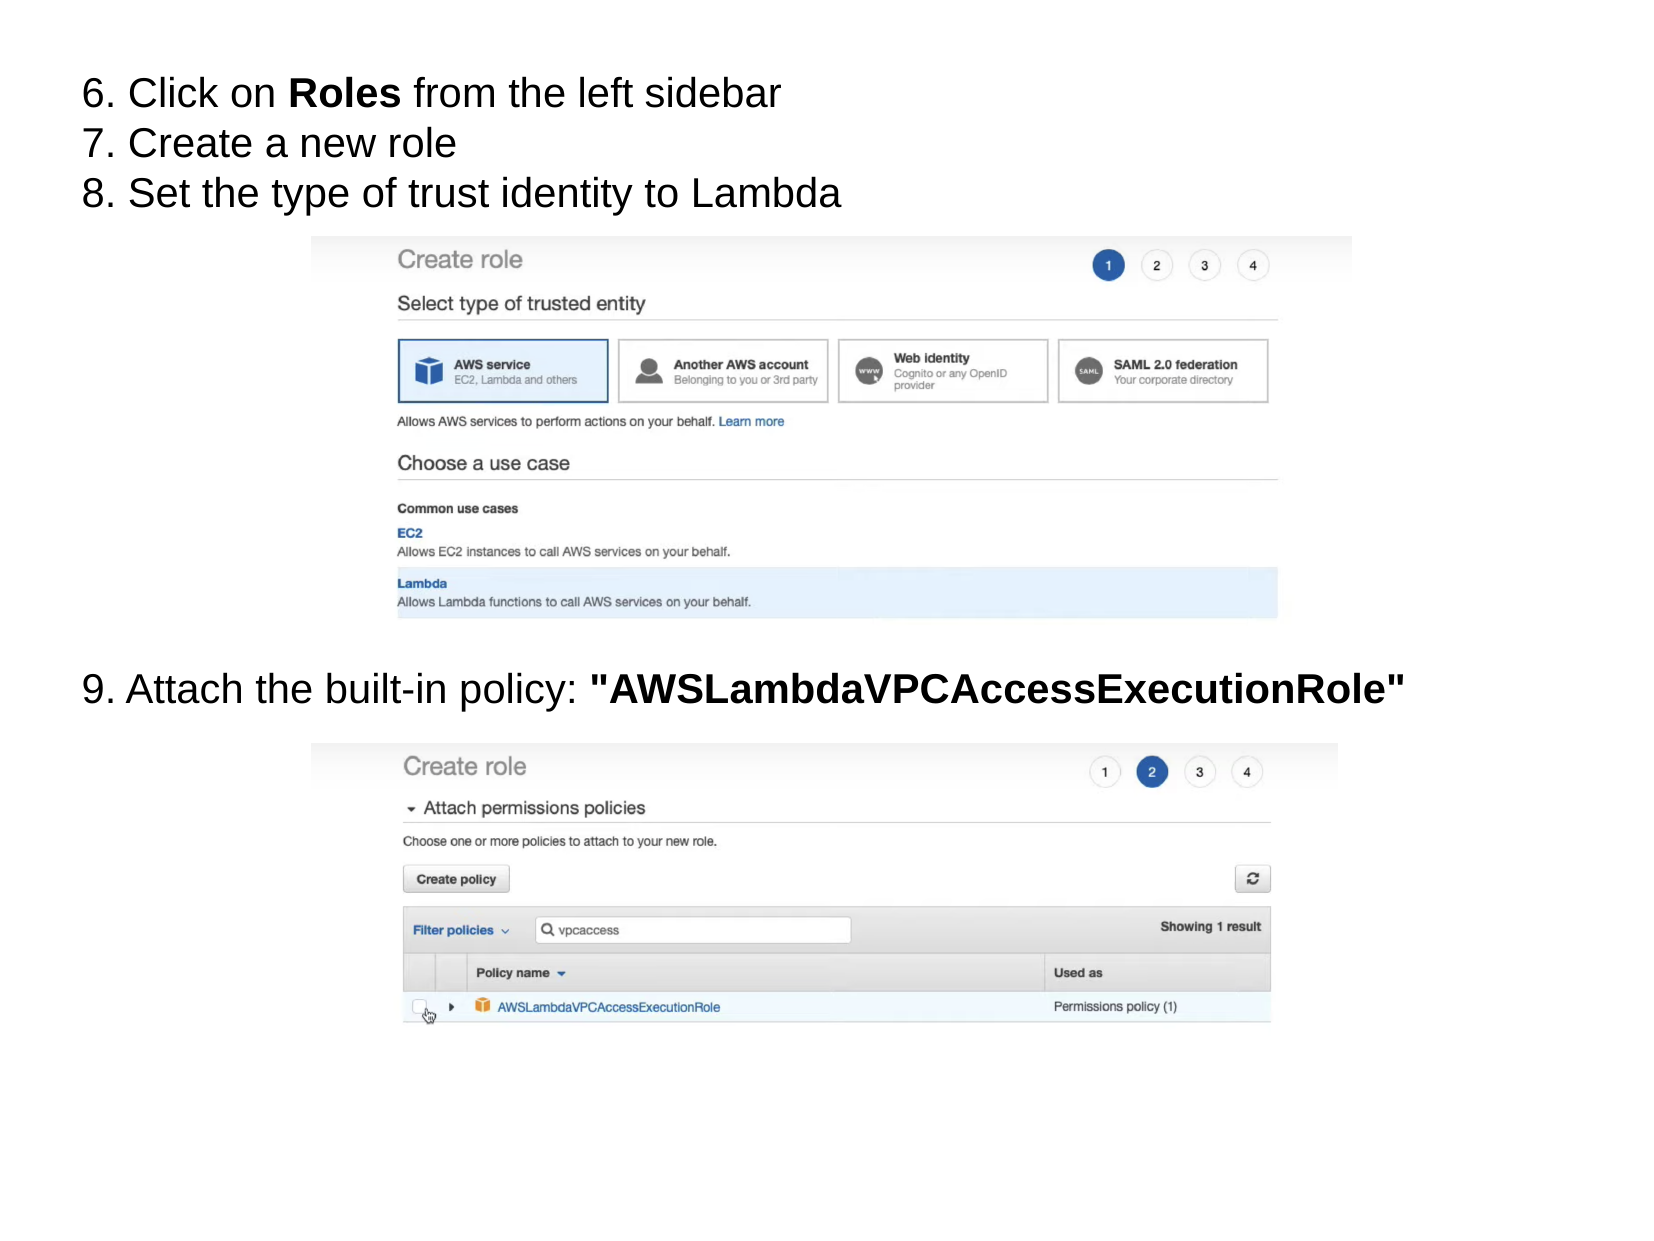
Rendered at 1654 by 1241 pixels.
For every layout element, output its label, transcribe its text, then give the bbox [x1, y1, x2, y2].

picture [311, 236, 1352, 632]
picture [311, 743, 1338, 1135]
list 6. Click on Roles from the left sidebar 7. Create a new role 8. Set the type of trust identity to Lambda [81, 65, 1619, 242]
text_box 9. Attach the built-in policy: "AWSLambdaVPCAccessExecutionRole" [81, 661, 1619, 775]
